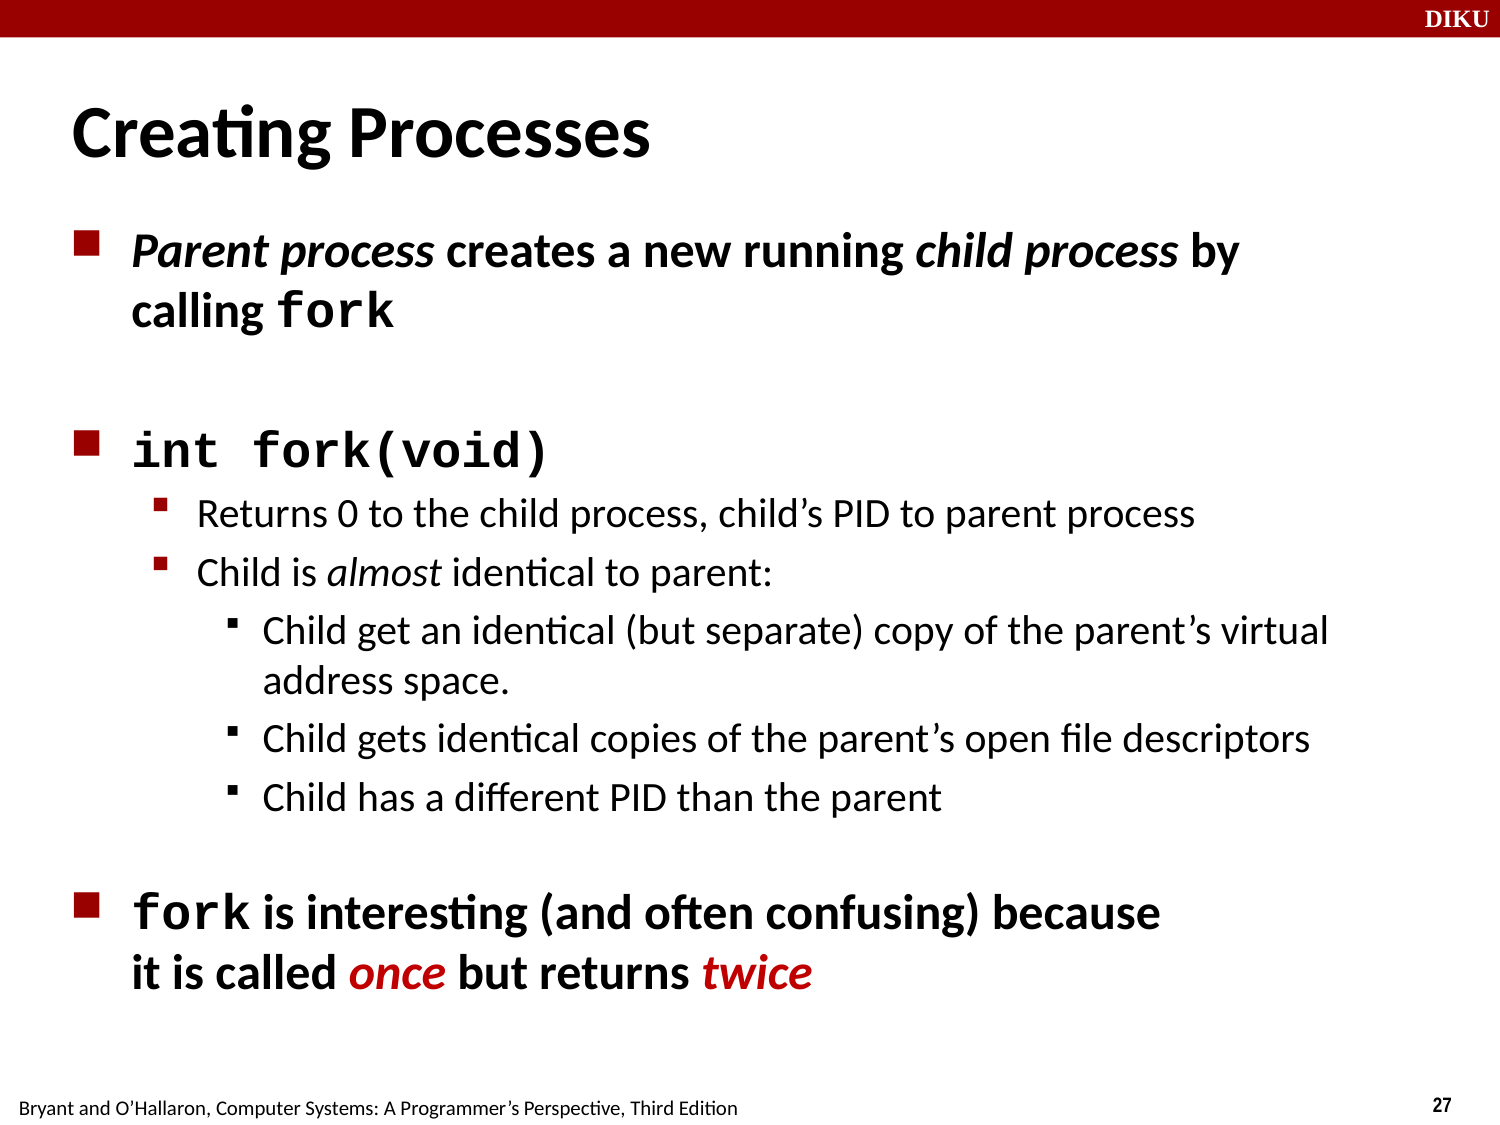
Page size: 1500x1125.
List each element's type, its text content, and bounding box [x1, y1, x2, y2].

text_box Parent process creates a new running child process by calling fork int fork(void) Returns 0 to the child process, child’s PID to parent process Child is almost identical to parent: Child get an identical (but separate) copy of the parent’s virtual address space. Child gets identical copies of the parent’s open file descriptors Child has a different PID than the parent fork is interesting (and often confusing) because it is called once but returns twice [60, 210, 1376, 1075]
text_box Creating Processes [57, 80, 1233, 175]
